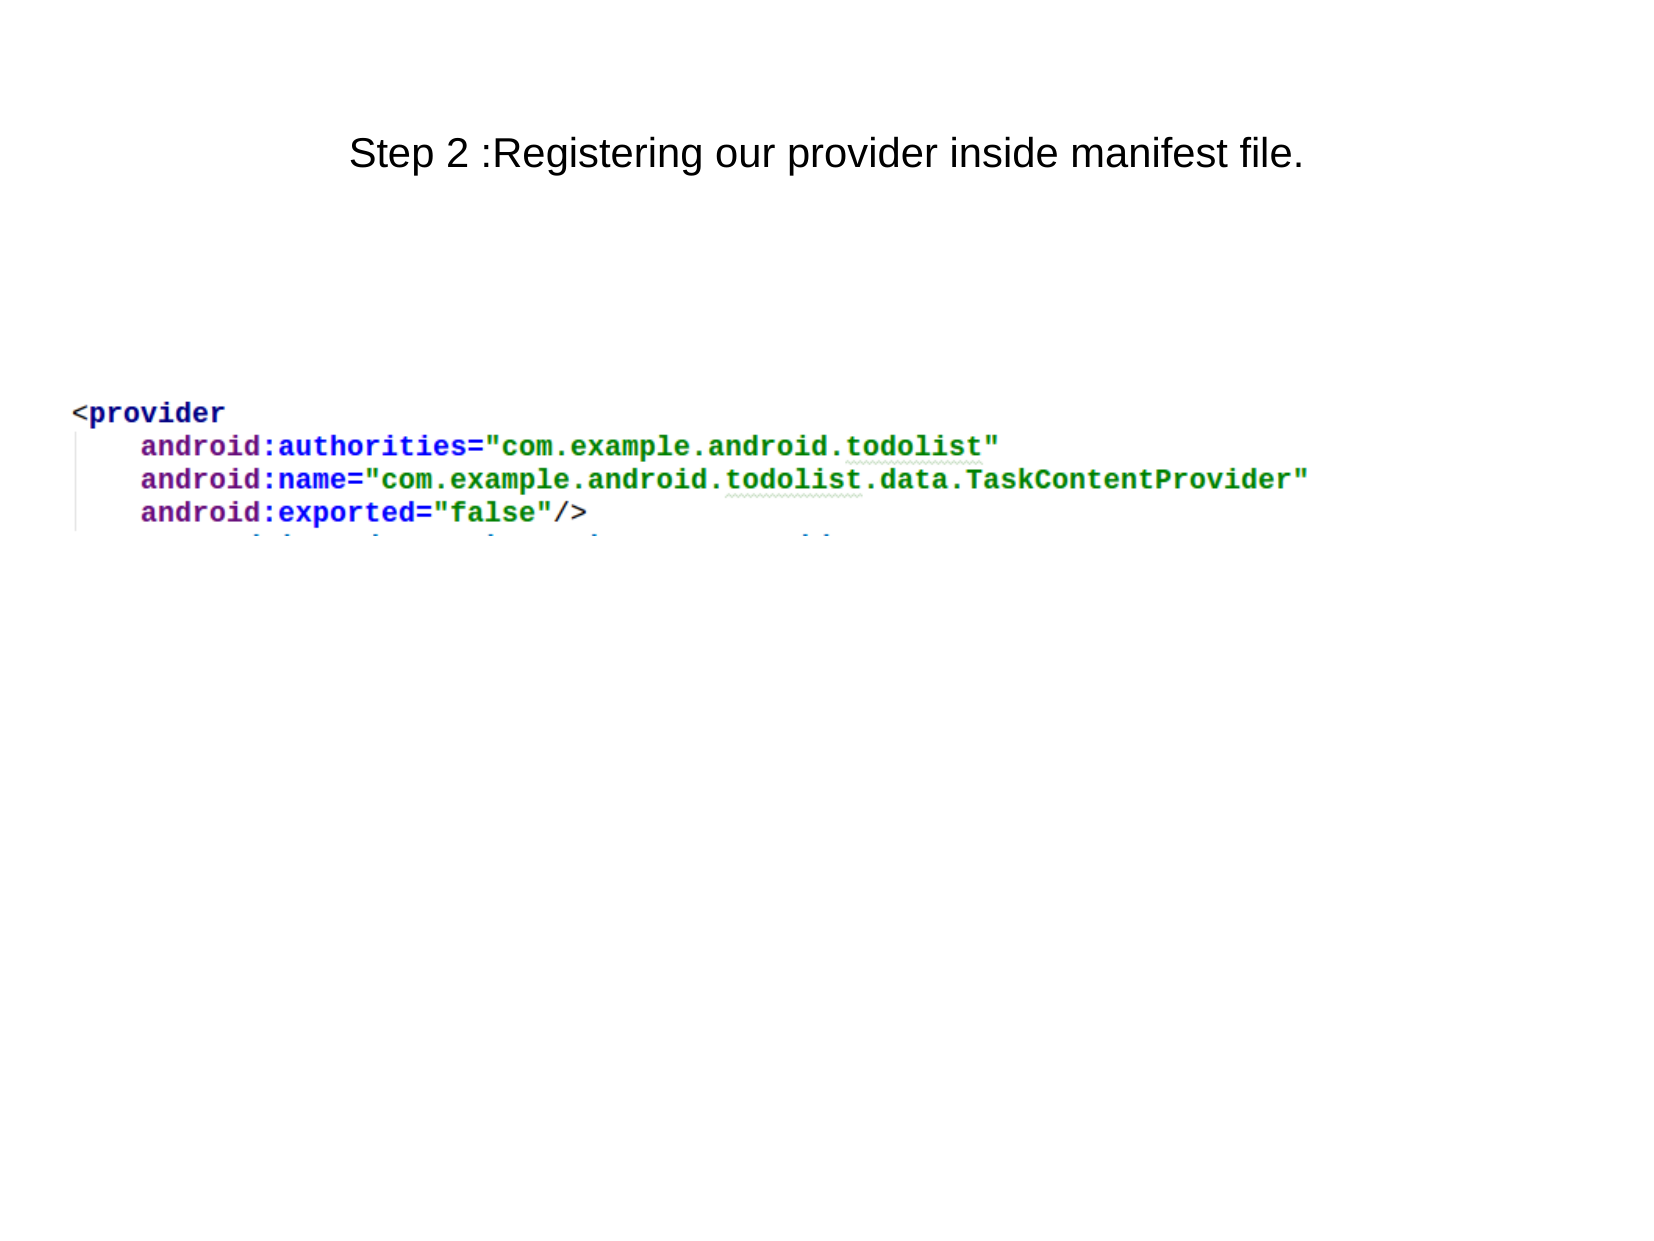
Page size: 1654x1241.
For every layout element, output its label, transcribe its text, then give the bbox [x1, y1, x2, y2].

title Step 2 :Registering our provider inside manifest file. [82, 49, 1571, 257]
picture [50, 391, 1449, 536]
